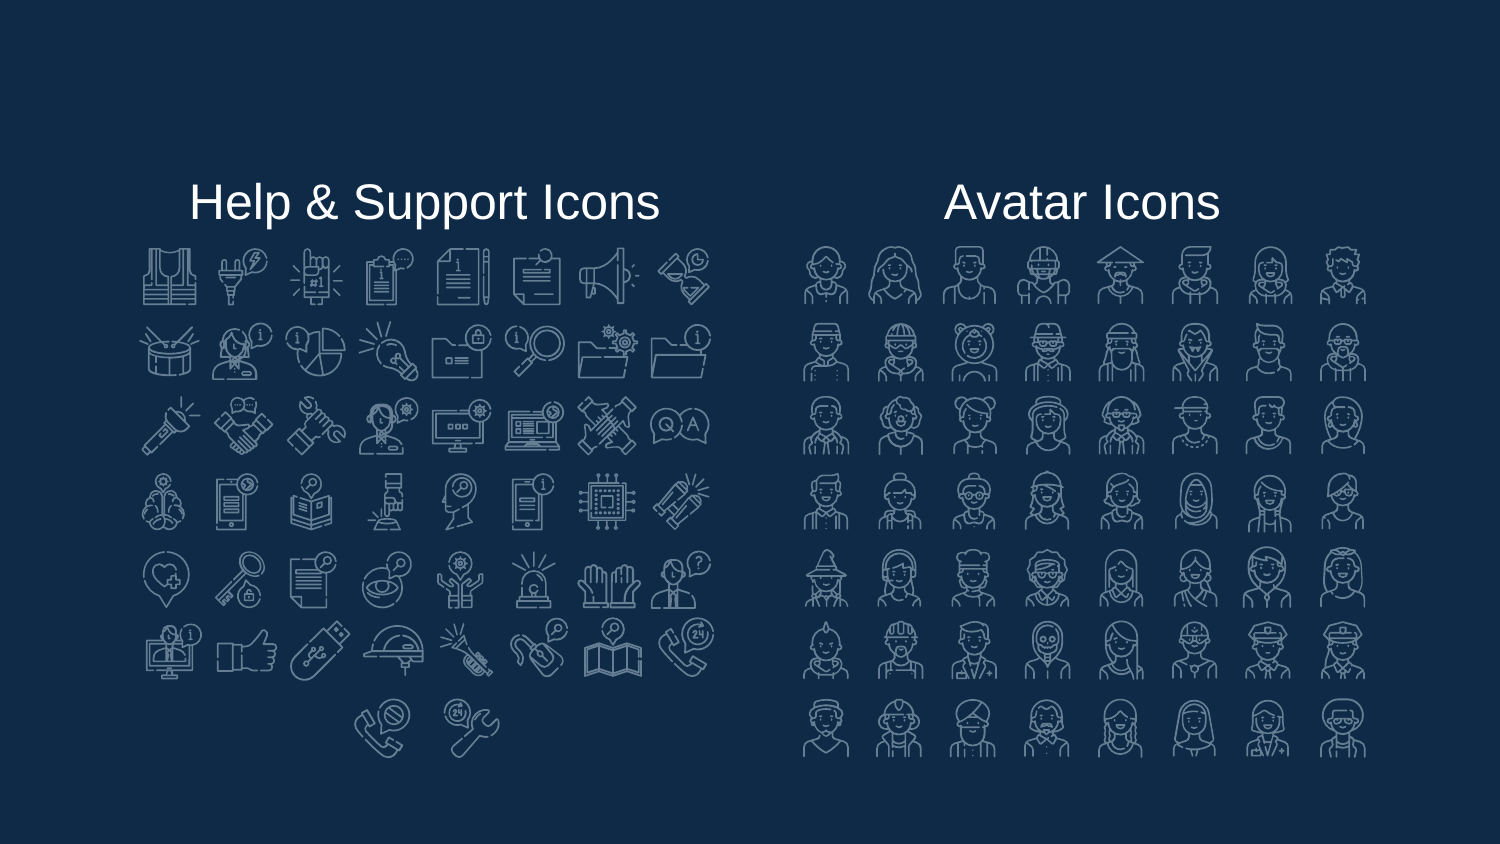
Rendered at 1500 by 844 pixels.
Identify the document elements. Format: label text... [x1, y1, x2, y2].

text_box [541, 478, 546, 490]
text_box [650, 323, 712, 379]
text_box [1245, 621, 1291, 679]
text_box [437, 573, 460, 609]
text_box [298, 502, 308, 512]
text_box [1024, 620, 1071, 680]
text_box [521, 554, 530, 569]
text_box [1321, 396, 1365, 455]
text_box [392, 558, 406, 572]
text_box [803, 472, 849, 530]
text_box [215, 551, 265, 607]
text_box [962, 370, 987, 382]
text_box [951, 323, 998, 382]
text_box [377, 698, 411, 735]
text_box [214, 411, 274, 456]
text_box [448, 551, 484, 609]
text_box [953, 396, 997, 455]
text_box [1098, 698, 1143, 758]
text_box [1245, 396, 1292, 455]
text_box [1025, 322, 1071, 382]
text_box [1320, 546, 1366, 608]
text_box [695, 330, 701, 345]
text_box [951, 549, 996, 607]
text_box [185, 402, 194, 412]
text_box [383, 704, 404, 726]
text_box [695, 478, 705, 488]
text_box [333, 264, 341, 273]
text_box [877, 548, 922, 607]
text_box [1320, 323, 1366, 382]
text_box [1172, 699, 1216, 757]
text_box [686, 550, 712, 578]
text_box [1321, 621, 1365, 680]
text_box [658, 628, 708, 677]
text_box [290, 620, 351, 681]
text_box [876, 698, 922, 758]
text_box [1098, 322, 1145, 382]
text_box [141, 473, 185, 531]
text_box [387, 445, 399, 451]
text_box [1320, 246, 1366, 305]
text_box [803, 698, 849, 758]
text_box [878, 395, 923, 456]
text_box [285, 326, 346, 377]
text_box [584, 617, 642, 677]
text_box [431, 398, 492, 453]
text_box [1017, 246, 1071, 305]
text_box [143, 248, 197, 306]
text_box [579, 247, 631, 305]
text_box [399, 402, 414, 417]
text_box [1321, 472, 1364, 530]
text_box [292, 288, 301, 297]
text_box [365, 328, 378, 341]
text_box [681, 617, 715, 654]
text_box [538, 554, 547, 569]
text_box [1327, 519, 1331, 530]
text_box [359, 339, 375, 345]
text_box [1172, 621, 1218, 679]
text_box [1035, 295, 1052, 305]
text_box [511, 562, 556, 609]
text_box [141, 406, 190, 456]
text_box [601, 324, 639, 367]
text_box [868, 246, 922, 305]
text_box [450, 734, 489, 759]
text_box [366, 248, 414, 306]
text_box [878, 323, 924, 382]
text_box [333, 288, 341, 297]
text_box [454, 357, 469, 365]
text_box [216, 629, 278, 672]
text_box [1175, 472, 1218, 530]
text_box [443, 698, 500, 737]
text_box [363, 625, 424, 677]
text_box [216, 473, 259, 531]
text_box [1173, 549, 1218, 608]
text_box [142, 551, 190, 609]
text_box [1024, 470, 1070, 530]
text_box [522, 268, 551, 274]
text_box [431, 324, 492, 379]
text_box [673, 407, 710, 445]
text_box [218, 248, 268, 306]
text_box [577, 564, 642, 609]
text_box [649, 407, 693, 444]
text_box [303, 645, 327, 667]
text_box [439, 623, 494, 677]
text_box [804, 246, 849, 305]
text_box [303, 248, 330, 306]
text_box [951, 621, 997, 680]
text_box [292, 264, 301, 273]
text_box [803, 621, 849, 680]
text_box [354, 709, 404, 759]
text_box [1248, 474, 1292, 533]
text_box [695, 555, 703, 570]
text_box [212, 322, 273, 380]
text_box [657, 248, 710, 306]
text_box [1024, 699, 1070, 757]
text_box [803, 396, 850, 455]
text_box [295, 332, 300, 344]
text_box [358, 347, 375, 354]
text_box [445, 628, 455, 638]
text_box [510, 617, 569, 678]
text_box [289, 558, 328, 609]
text_box [139, 326, 200, 377]
text_box [949, 699, 996, 758]
text_box [229, 396, 258, 415]
text_box [504, 325, 565, 377]
text_box [986, 670, 993, 677]
text_box [453, 623, 458, 636]
text_box [359, 397, 419, 455]
text_box [287, 396, 347, 456]
text_box [445, 357, 453, 365]
text_box [290, 473, 333, 531]
text_box [504, 401, 565, 451]
text_box [436, 248, 464, 295]
text_box [1100, 472, 1144, 530]
text_box [376, 321, 383, 338]
text_box [652, 473, 710, 530]
text_box [1026, 395, 1071, 455]
text_box [441, 473, 477, 531]
text_box [295, 551, 337, 597]
text_box [878, 620, 924, 680]
text_box [803, 322, 850, 382]
text_box [1242, 546, 1292, 609]
text_box [1171, 246, 1219, 305]
text_box [1172, 396, 1218, 455]
text_box [1098, 396, 1145, 455]
text_box [361, 551, 412, 609]
text_box [145, 623, 202, 680]
text_box [658, 416, 675, 433]
text_box [1099, 620, 1144, 680]
text_box [577, 396, 637, 456]
title Help & Support Icons [139, 154, 711, 234]
text_box [804, 548, 849, 608]
text_box [376, 338, 419, 382]
text_box [1246, 322, 1292, 382]
text_box [942, 246, 996, 305]
text_box [436, 248, 480, 306]
text_box [1246, 699, 1289, 757]
text_box [952, 472, 996, 530]
title Avatar Icons [797, 154, 1369, 234]
text_box [578, 473, 636, 530]
text_box [258, 328, 263, 341]
text_box [367, 473, 404, 531]
text_box [514, 331, 519, 344]
text_box [686, 416, 700, 432]
text_box [511, 473, 555, 531]
text_box [1025, 548, 1070, 607]
text_box [1096, 246, 1145, 305]
text_box [482, 248, 490, 306]
text_box [878, 472, 922, 530]
text_box [650, 559, 696, 609]
text_box [1278, 747, 1285, 754]
text_box [241, 370, 252, 377]
text_box [452, 555, 469, 571]
text_box [385, 321, 392, 338]
text_box [455, 258, 461, 272]
text_box [691, 253, 704, 266]
text_box [1172, 322, 1219, 382]
text_box [577, 341, 627, 379]
text_box [237, 579, 262, 609]
text_box [1248, 246, 1293, 305]
text_box [1320, 698, 1366, 758]
text_box [513, 248, 561, 306]
text_box [1099, 548, 1144, 607]
